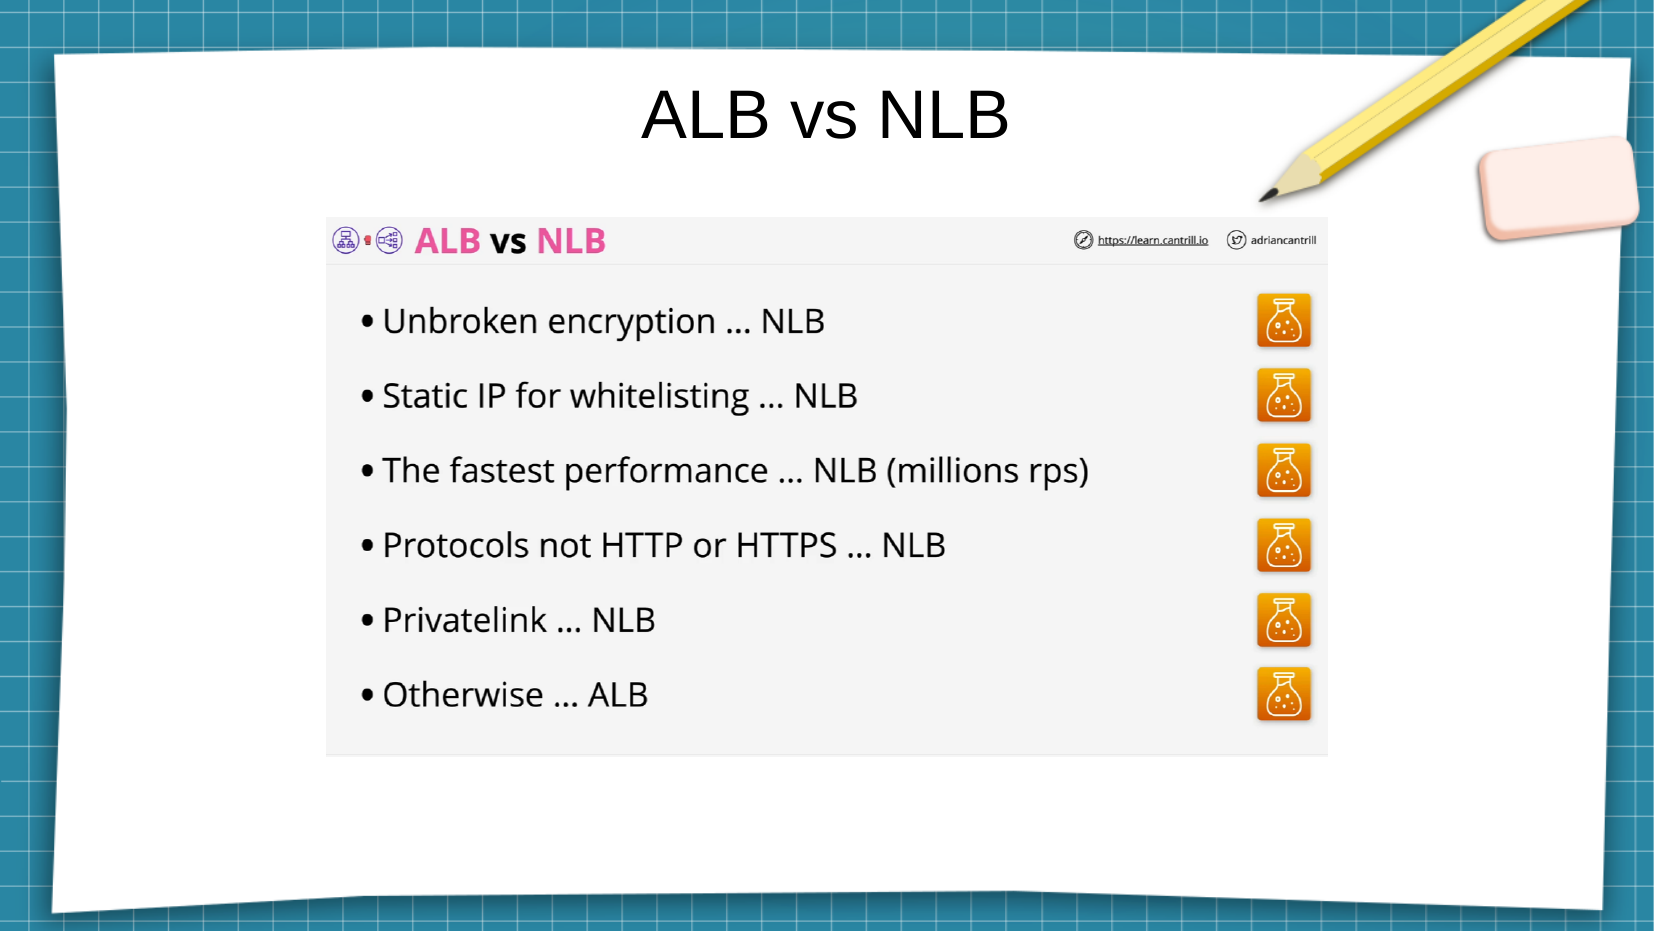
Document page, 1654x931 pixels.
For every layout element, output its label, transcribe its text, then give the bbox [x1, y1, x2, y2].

title ALB vs NLB [82, 37, 1571, 193]
picture [0, 0, 1654, 931]
